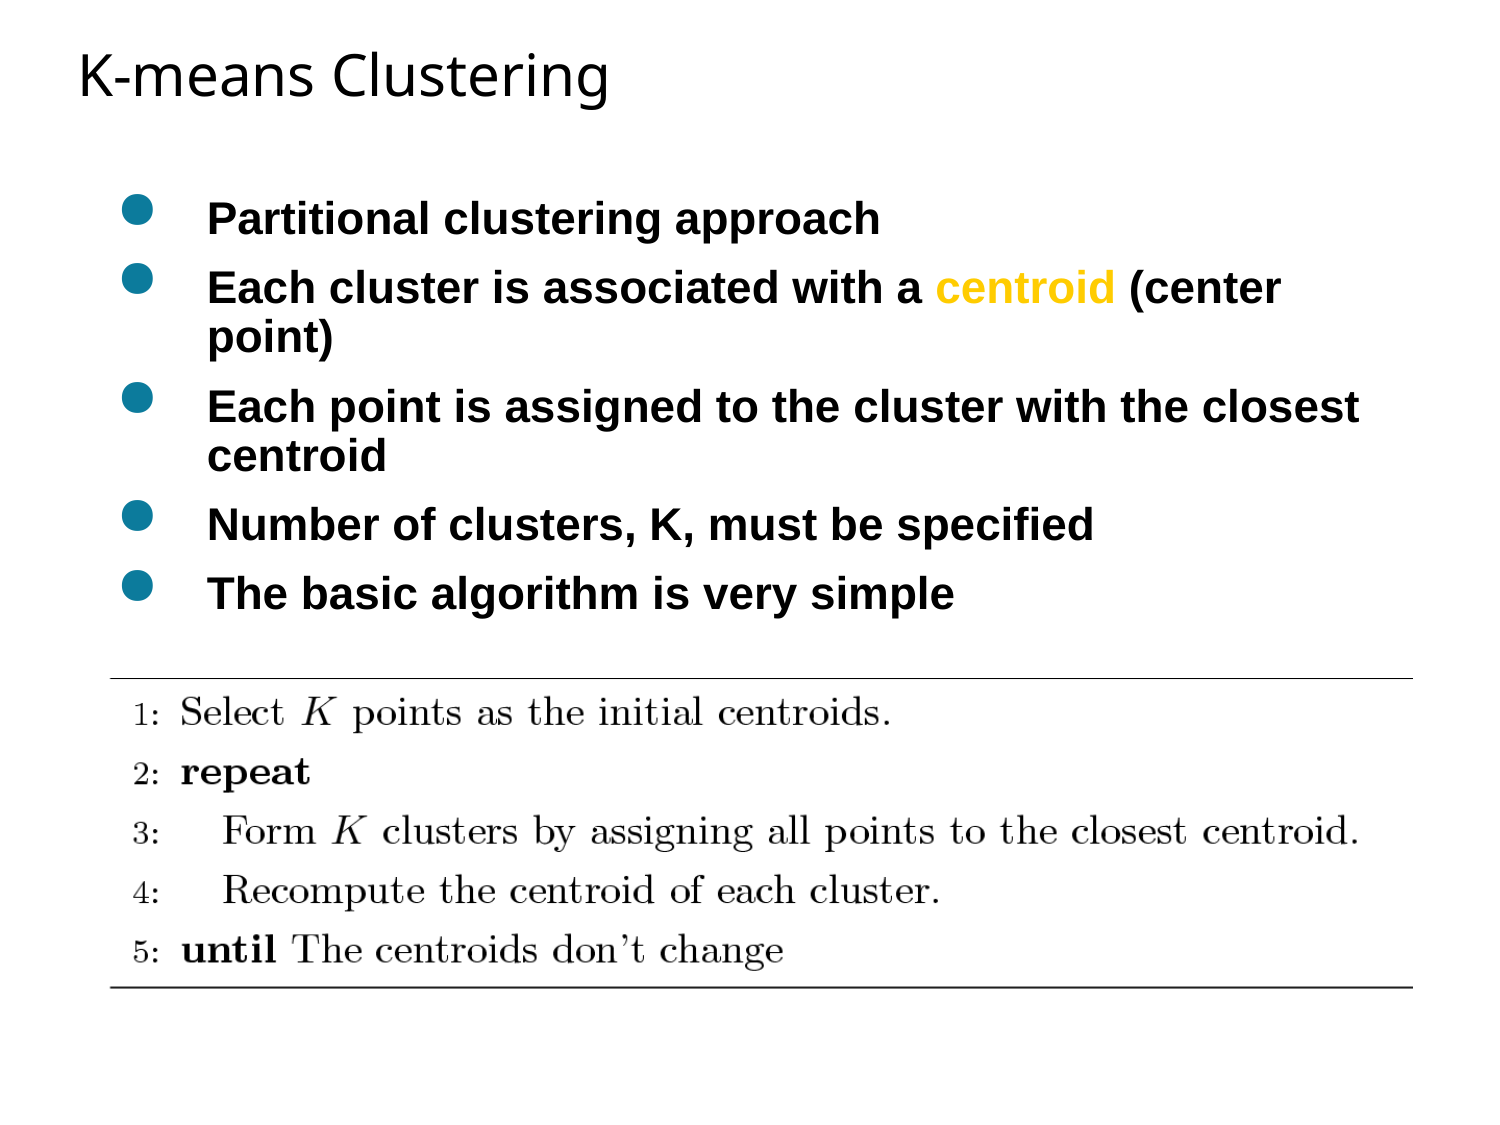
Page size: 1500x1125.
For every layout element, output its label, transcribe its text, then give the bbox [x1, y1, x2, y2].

chart [75, 678, 1413, 1026]
text_box Partitional clustering approach Each cluster is associated with a centroid (center point) Each point is assigned to the cluster with the closest centroid Number of clusters, K, must be specified The basic algorithm is very simple [104, 187, 1418, 348]
text_box K-means Clustering [62, 24, 1421, 116]
